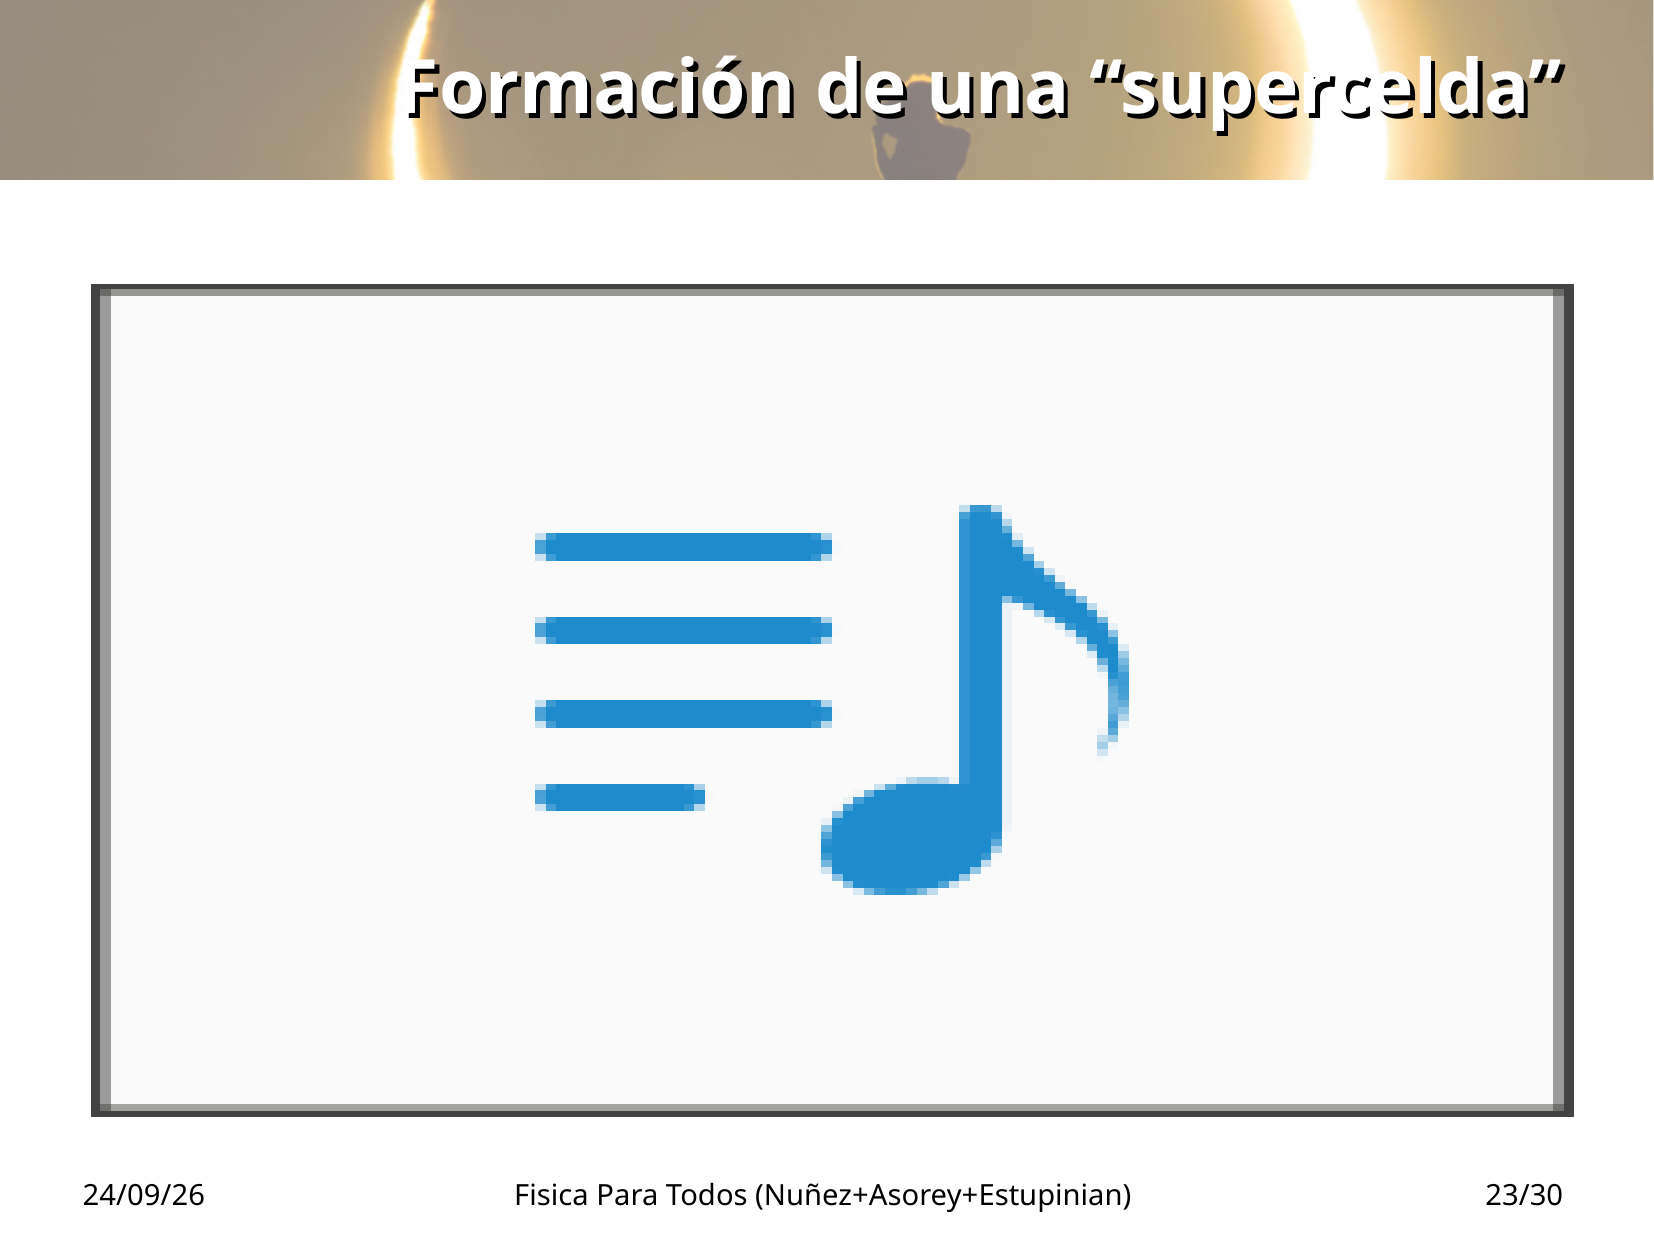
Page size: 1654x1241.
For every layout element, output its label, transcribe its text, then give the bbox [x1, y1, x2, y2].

title Formación de una “supercelda” [75, 19, 1564, 151]
text_box [90, 282, 1576, 1119]
picture [0, 0, 1654, 180]
